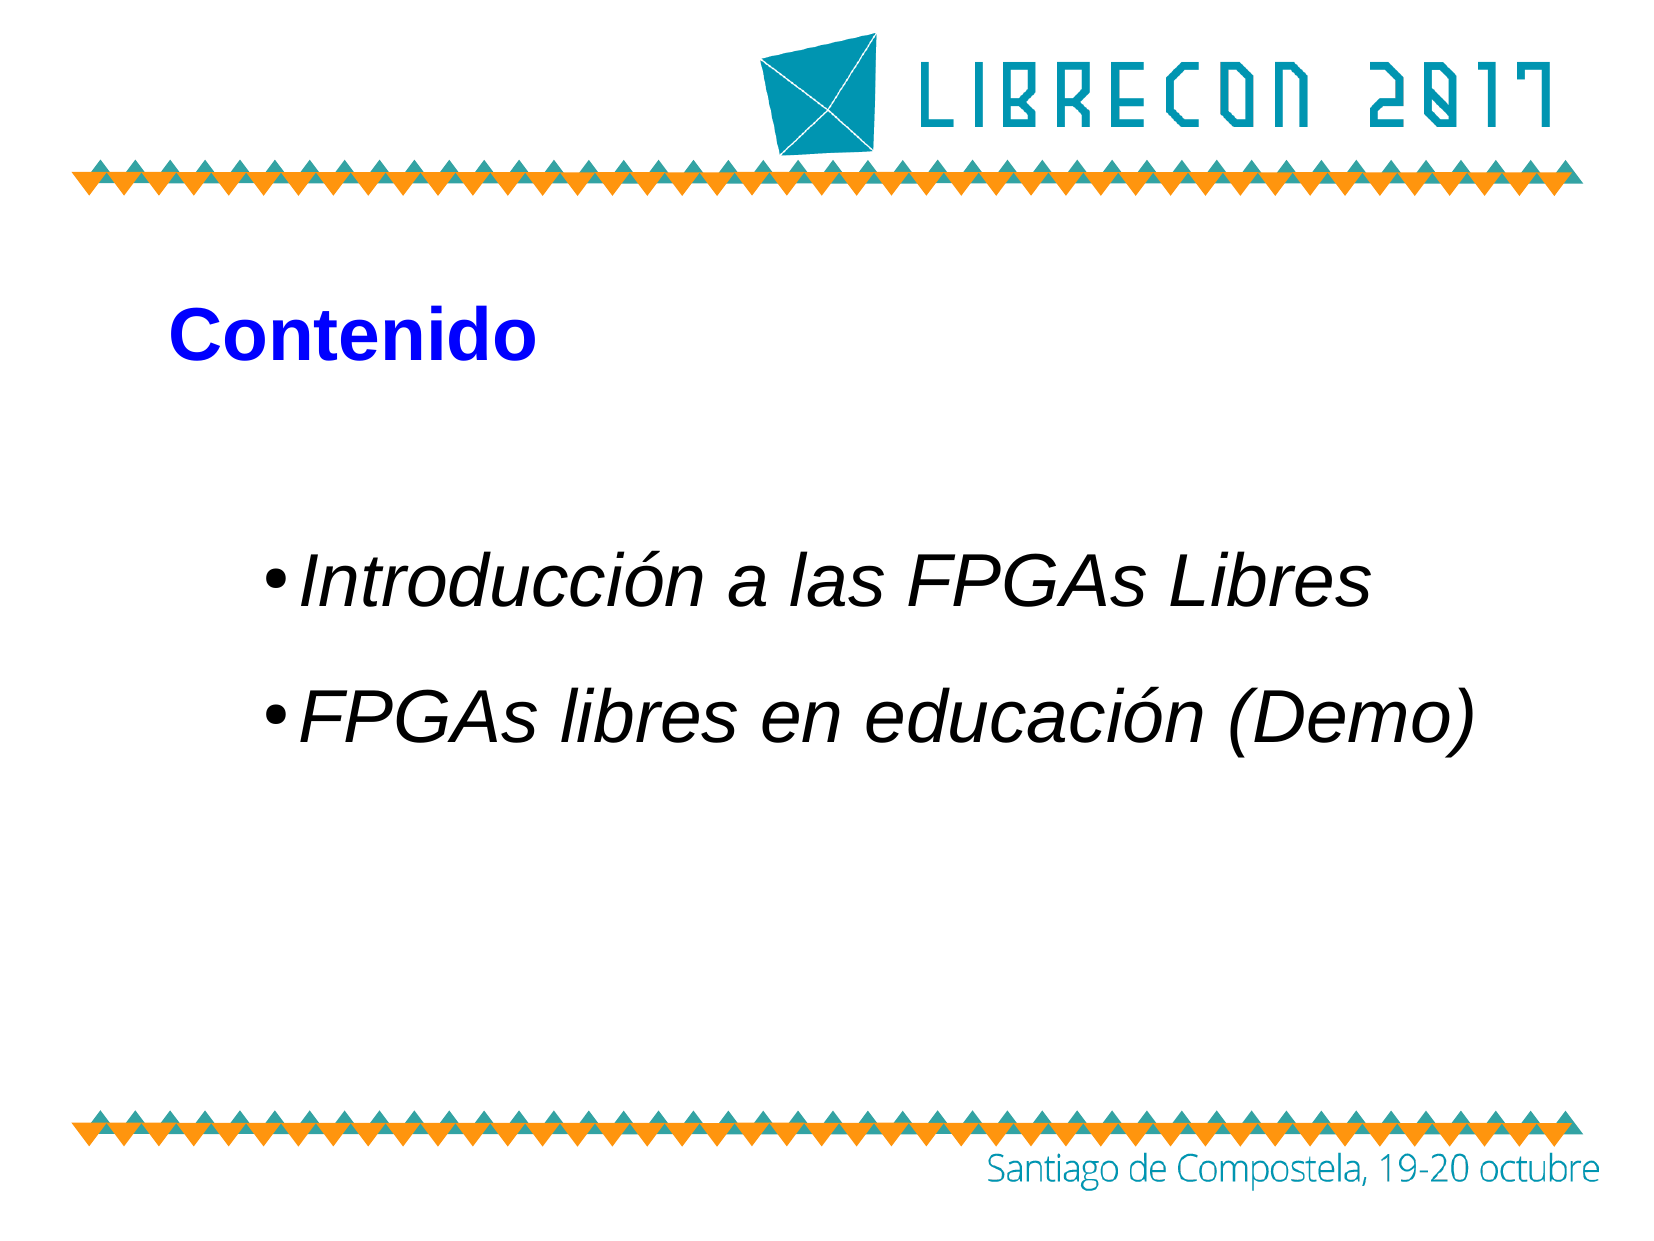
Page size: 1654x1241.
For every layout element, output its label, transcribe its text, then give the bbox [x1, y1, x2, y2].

text_box Introducción a las FPGAs Libres FPGAs libres en educación (Demo) [248, 531, 1501, 817]
picture [968, 1133, 1617, 1199]
picture [744, 13, 1571, 164]
text_box Contenido [153, 284, 603, 402]
